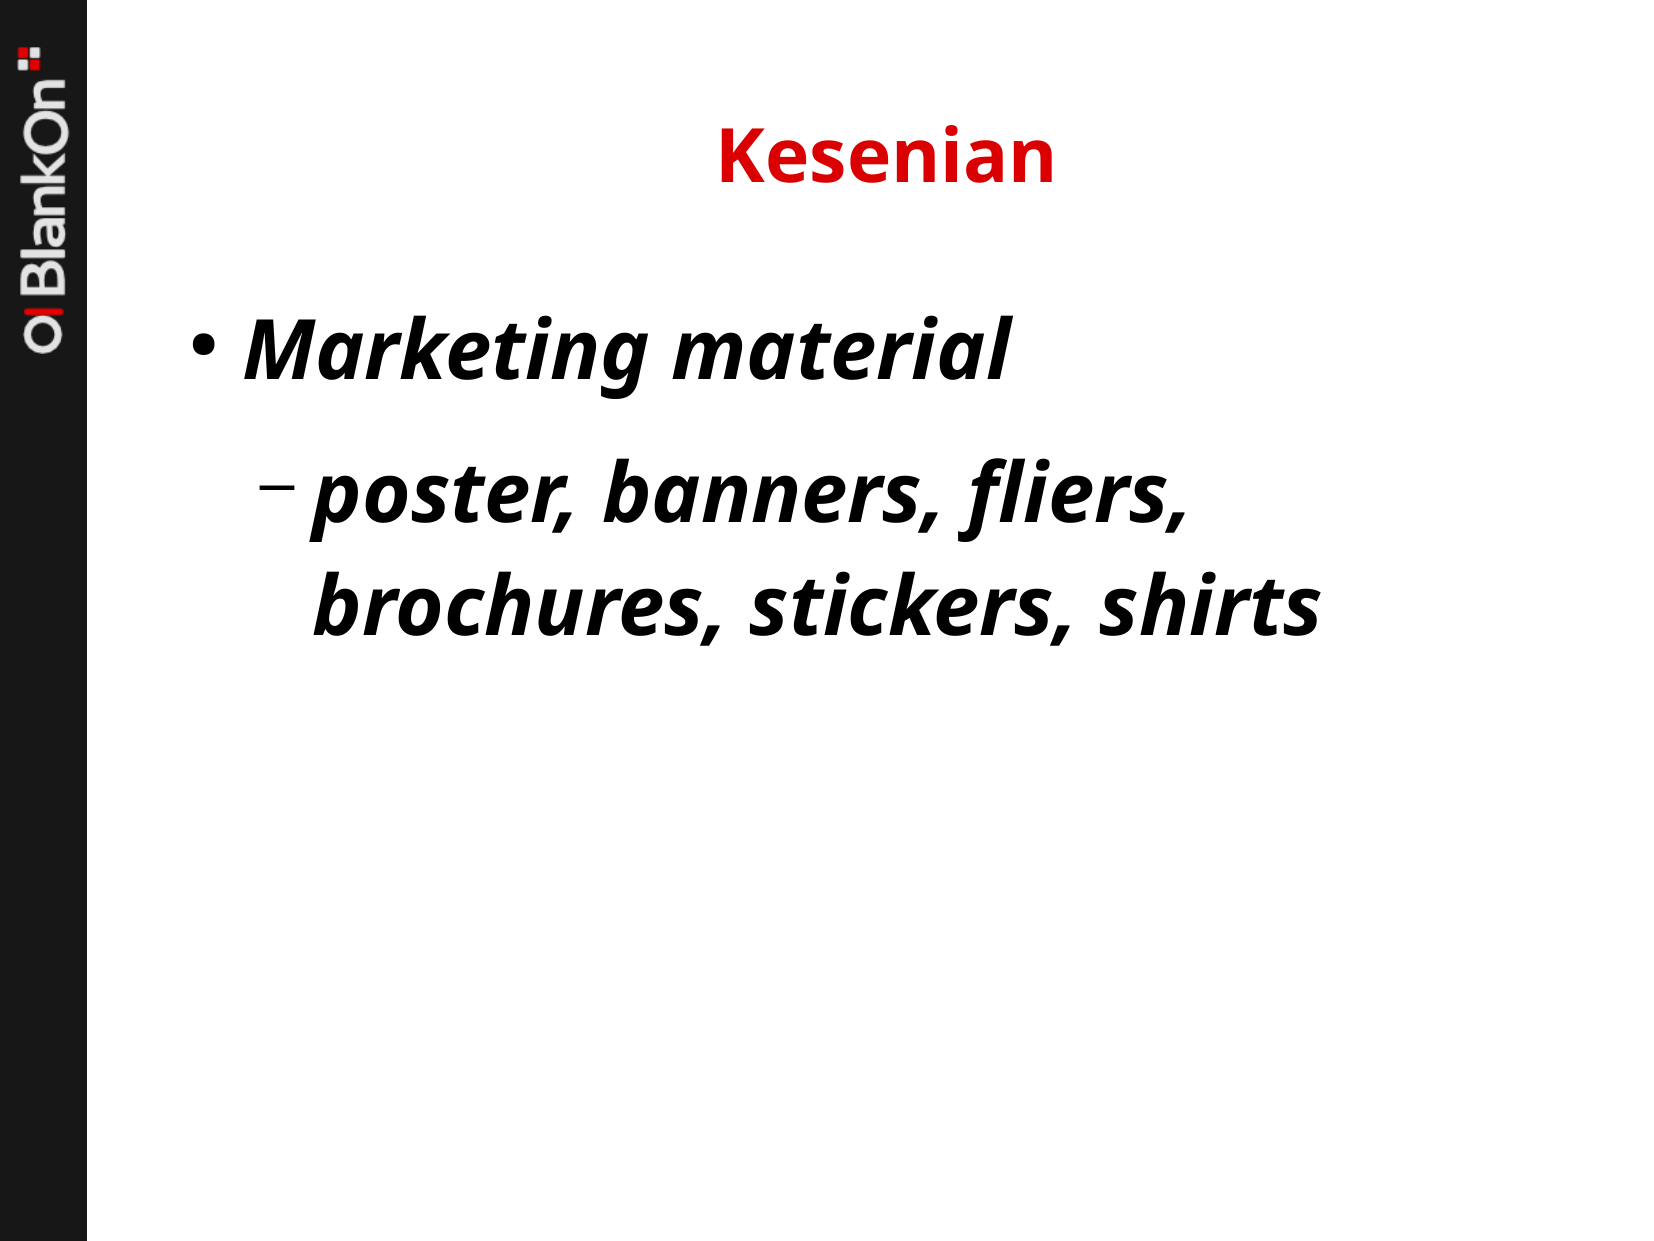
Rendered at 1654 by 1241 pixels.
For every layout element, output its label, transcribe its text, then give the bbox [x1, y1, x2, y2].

list Marketing material poster, banners, fliers, brochures, stickers, shirts [171, 290, 1589, 1182]
picture [0, 0, 87, 1241]
title Kesenian [124, 49, 1613, 257]
